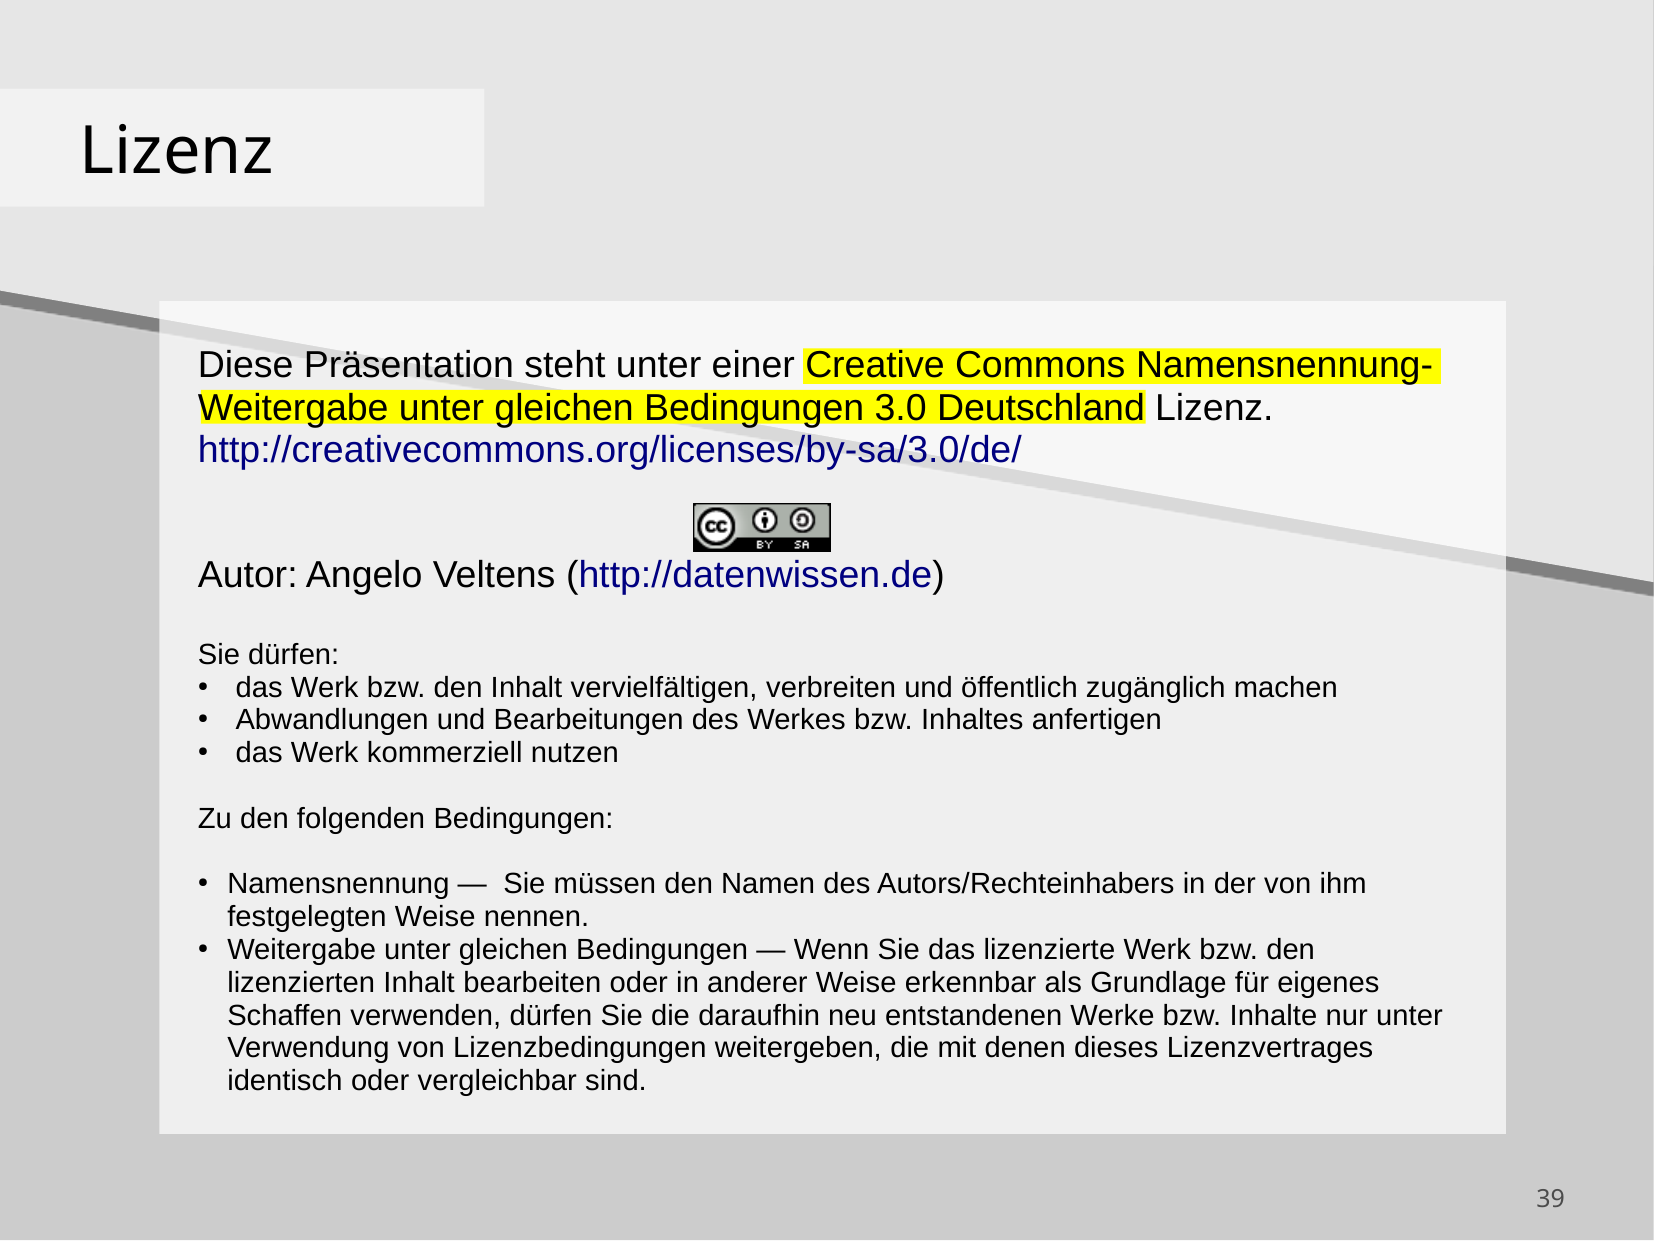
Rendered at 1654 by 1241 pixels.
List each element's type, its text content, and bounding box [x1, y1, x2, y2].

text_box Diese Präsentation steht unter einer Creative Commons Namensnennung-Weitergabe unter gleichen Bedingungen 3.0 Deutschland Lizenz. http://creativecommons.org/licenses/by-sa/3.0/de/ Autor: Angelo Veltens (http://datenwissen.de) Sie dürfen: das Werk bzw. den Inhalt vervielfältigen, verbreiten und öffentlich zugänglich machen Abwandlungen und Bearbeitungen des Werkes bzw. Inhaltes anfertigen das Werk kommerziell nutzen Zu den folgenden Bedingungen: Namensnennung — Sie müssen den Namen des Autors/Rechteinhabers in der von ihm festgelegten Weise nennen. Weitergabe unter gleichen Bedingungen — Wenn Sie das lizenzierte Werk bzw. den lizenzierten Inhalt bearbeiten oder in anderer Weise erkennbar als Grundlage für eigenes Schaffen verwenden, dürfen Sie die daraufhin neu entstandenen Werke bzw. Inhalte nur unter Verwendung von Lizenzbedingungen weitergeben, die mit denen dieses Lizenzvertrages identisch oder vergleichbar sind. [183, 336, 1483, 1105]
text_box [0, 88, 485, 207]
text_box Lizenz [64, 94, 827, 296]
text_box [159, 301, 1506, 1134]
